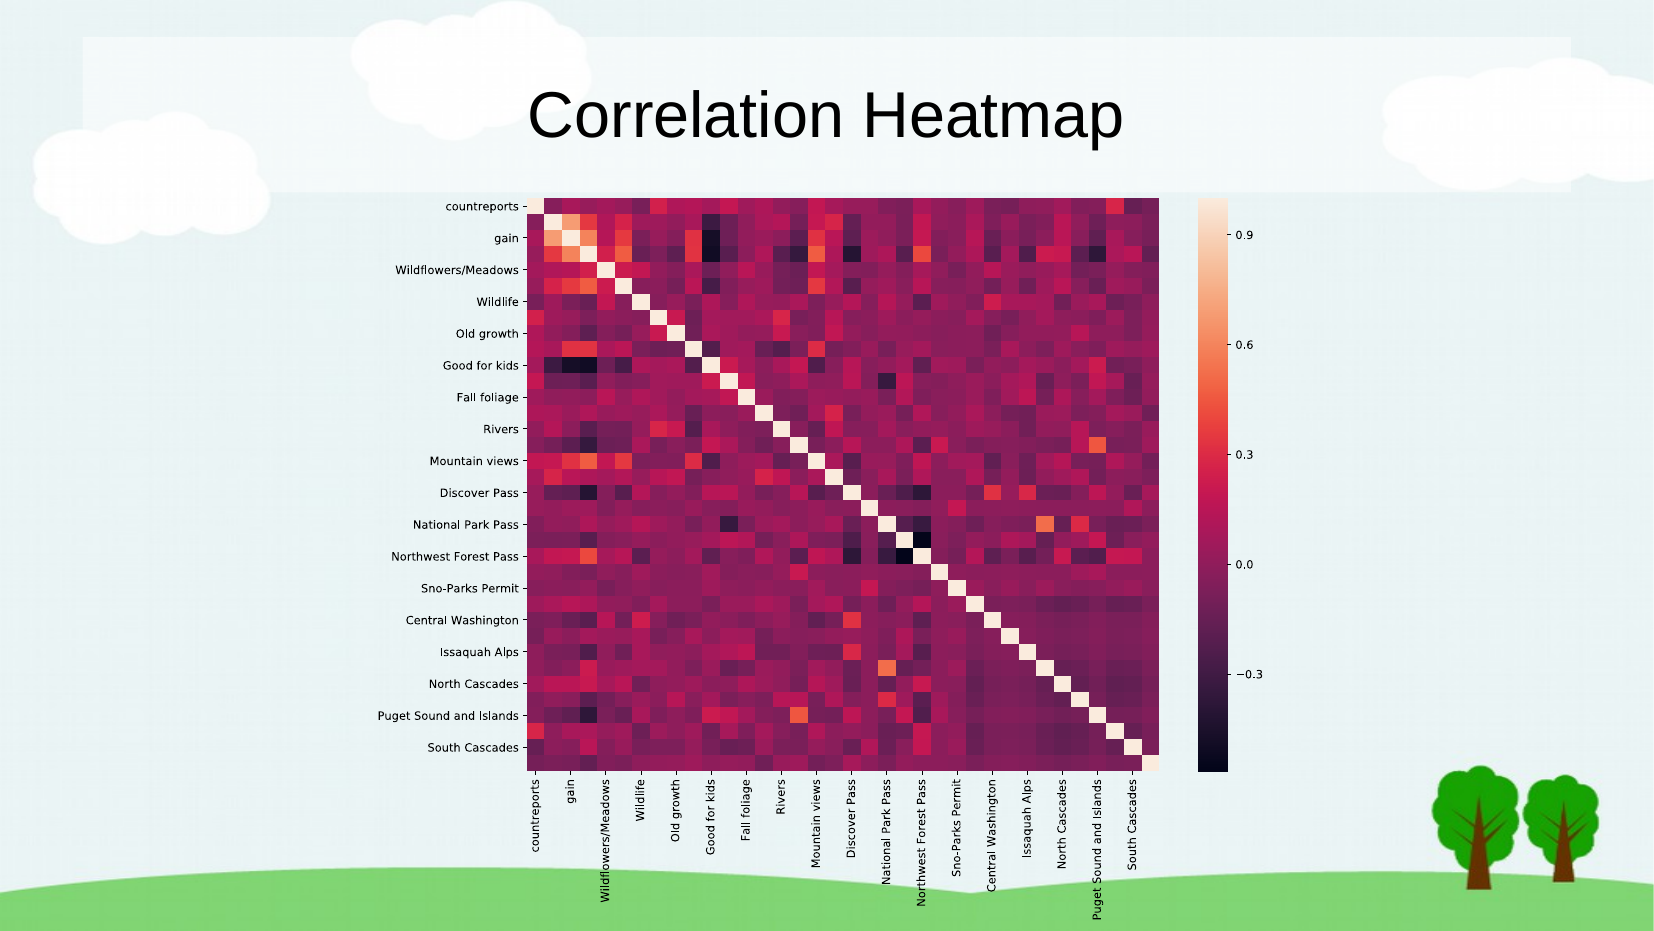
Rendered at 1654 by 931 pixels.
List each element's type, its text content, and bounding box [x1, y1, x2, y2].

title Correlation Heatmap [82, 37, 1571, 193]
picture [0, 0, 1654, 931]
